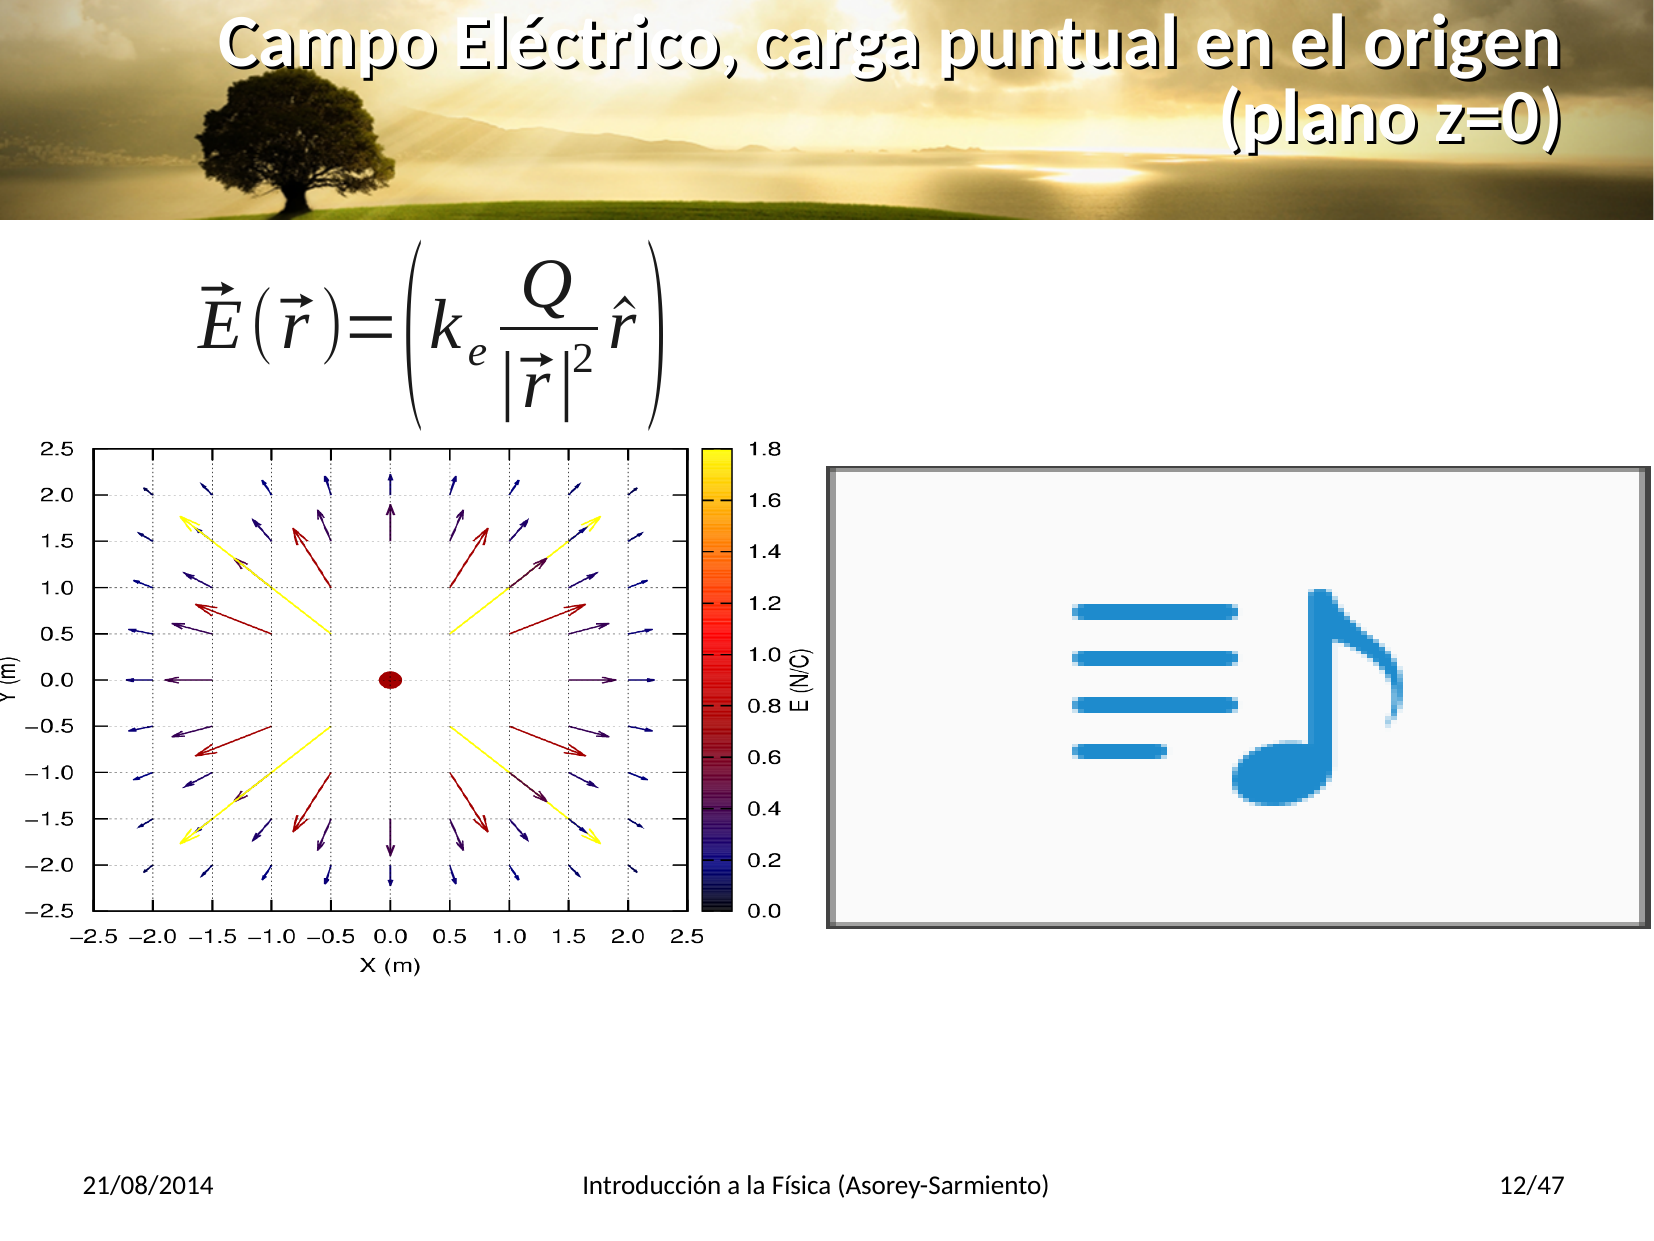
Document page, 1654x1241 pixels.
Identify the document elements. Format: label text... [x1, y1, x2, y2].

text_box [825, 465, 1652, 931]
picture [0, 0, 1654, 220]
title Campo Eléctrico, carga puntual en el origen (plano z=0) [75, 0, 1564, 177]
chart [187, 236, 676, 436]
picture [0, 375, 841, 1006]
